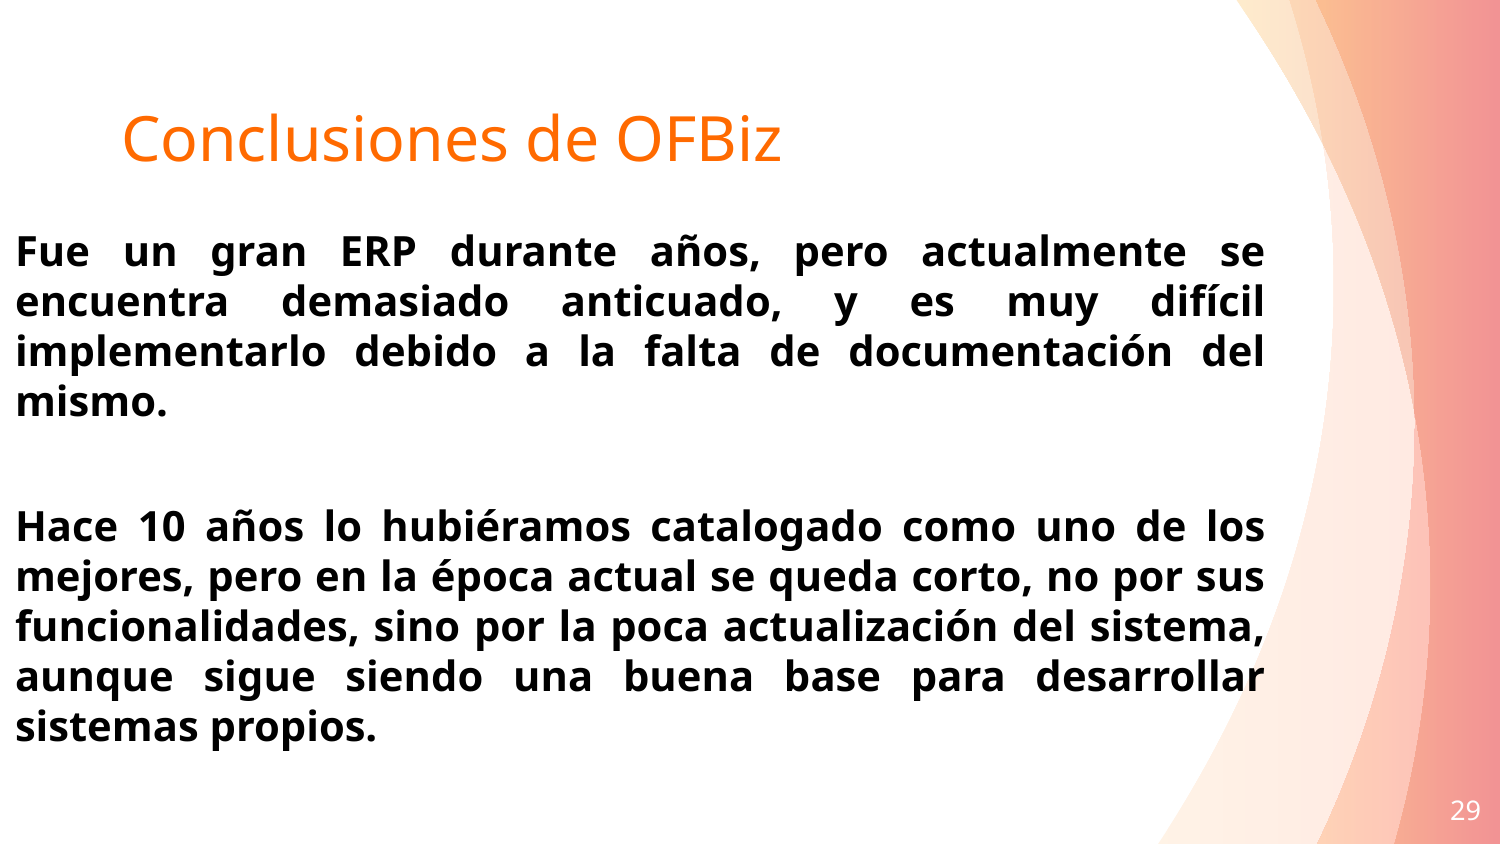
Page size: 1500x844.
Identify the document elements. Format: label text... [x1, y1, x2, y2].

title Conclusiones de OFBiz [121, 52, 1190, 175]
slide_number 1 [1391, 779, 1482, 844]
text_box Fue un gran ERP durante años, pero actualmente se encuentra demasiado anticuado, y es muy difícil implementarlo debido a la falta de documentación del mismo. Hace 10 años lo hubiéramos catalogado como uno de los mejores, pero en la época actual se queda corto, no por sus funcionalidades, sino por la poca actualización del sistema, aunque sigue siendo una buena base para desarrollar sistemas propios. [0, 209, 1282, 780]
